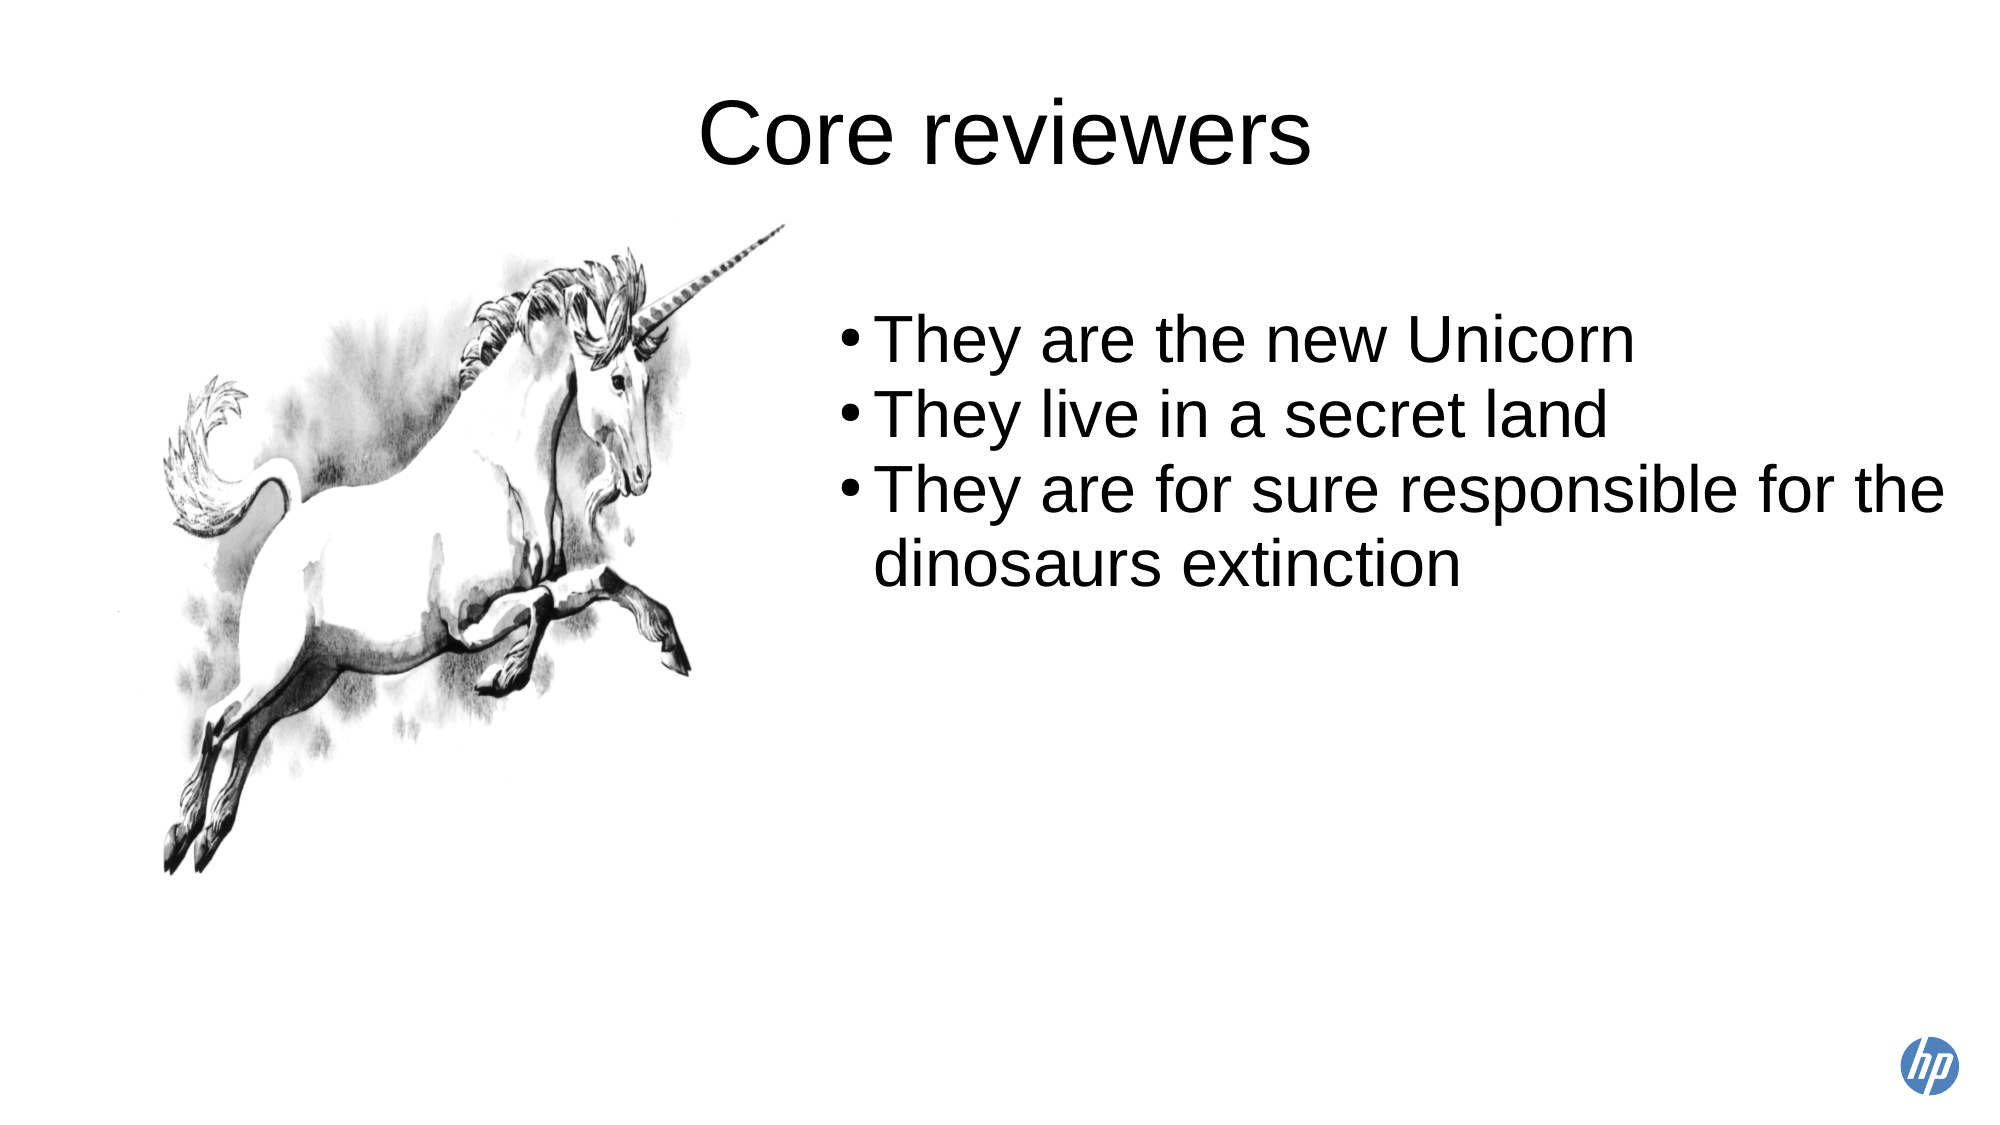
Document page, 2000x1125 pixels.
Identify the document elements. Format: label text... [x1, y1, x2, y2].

subtitle They are the new Unicorn They live in a secret land They are for sure responsible for the dinosaurs extinction [838, 218, 2000, 686]
title Core reviewers [12, 4, 2000, 260]
picture [118, 183, 827, 910]
